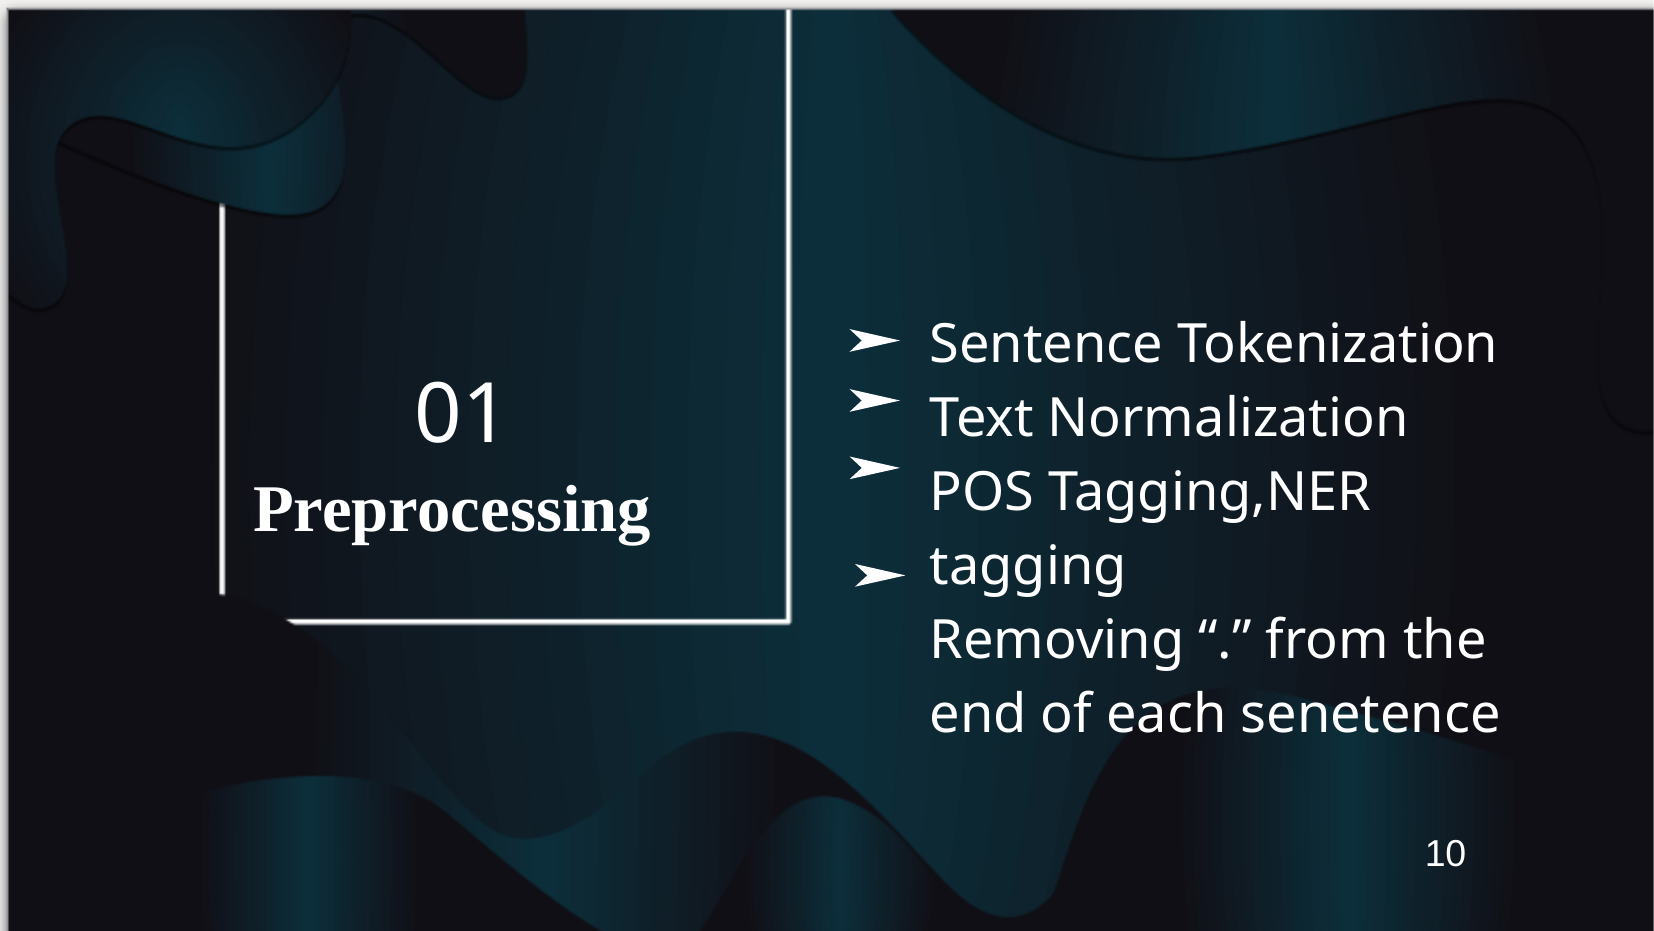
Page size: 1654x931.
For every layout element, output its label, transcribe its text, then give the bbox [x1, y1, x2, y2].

title 01 [105, 390, 820, 467]
text_box [849, 329, 901, 352]
text_box [849, 389, 901, 412]
text_box Preprocessing [238, 465, 915, 587]
text_box [855, 563, 906, 587]
text_box 10 [1410, 825, 1576, 882]
picture [0, 0, 1654, 931]
text_box [849, 456, 901, 480]
text_box Sentence Tokenization Text Normalization POS Tagging,NER tagging Removing “.” from the end of each senetence [915, 297, 1576, 754]
